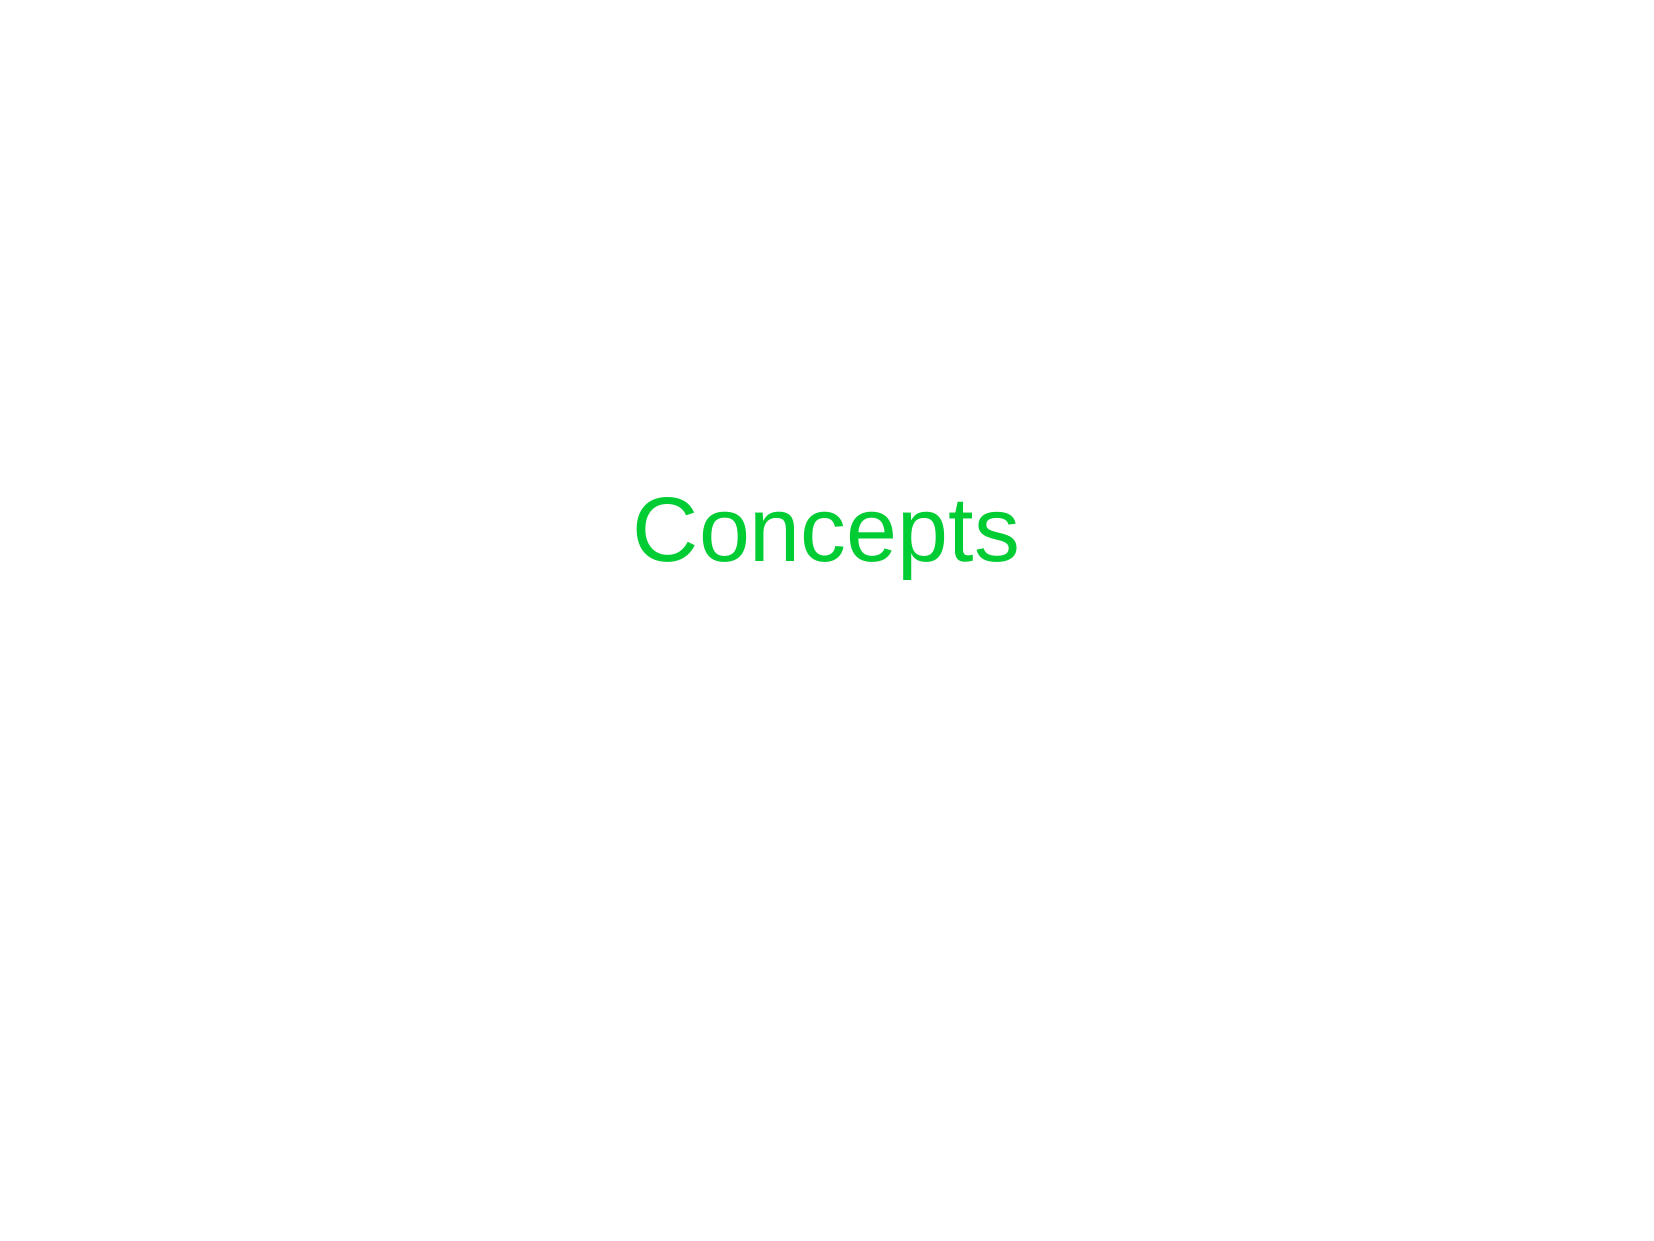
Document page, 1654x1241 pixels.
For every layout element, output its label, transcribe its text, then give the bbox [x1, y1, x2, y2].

subtitle Concepts [82, 49, 1571, 1010]
